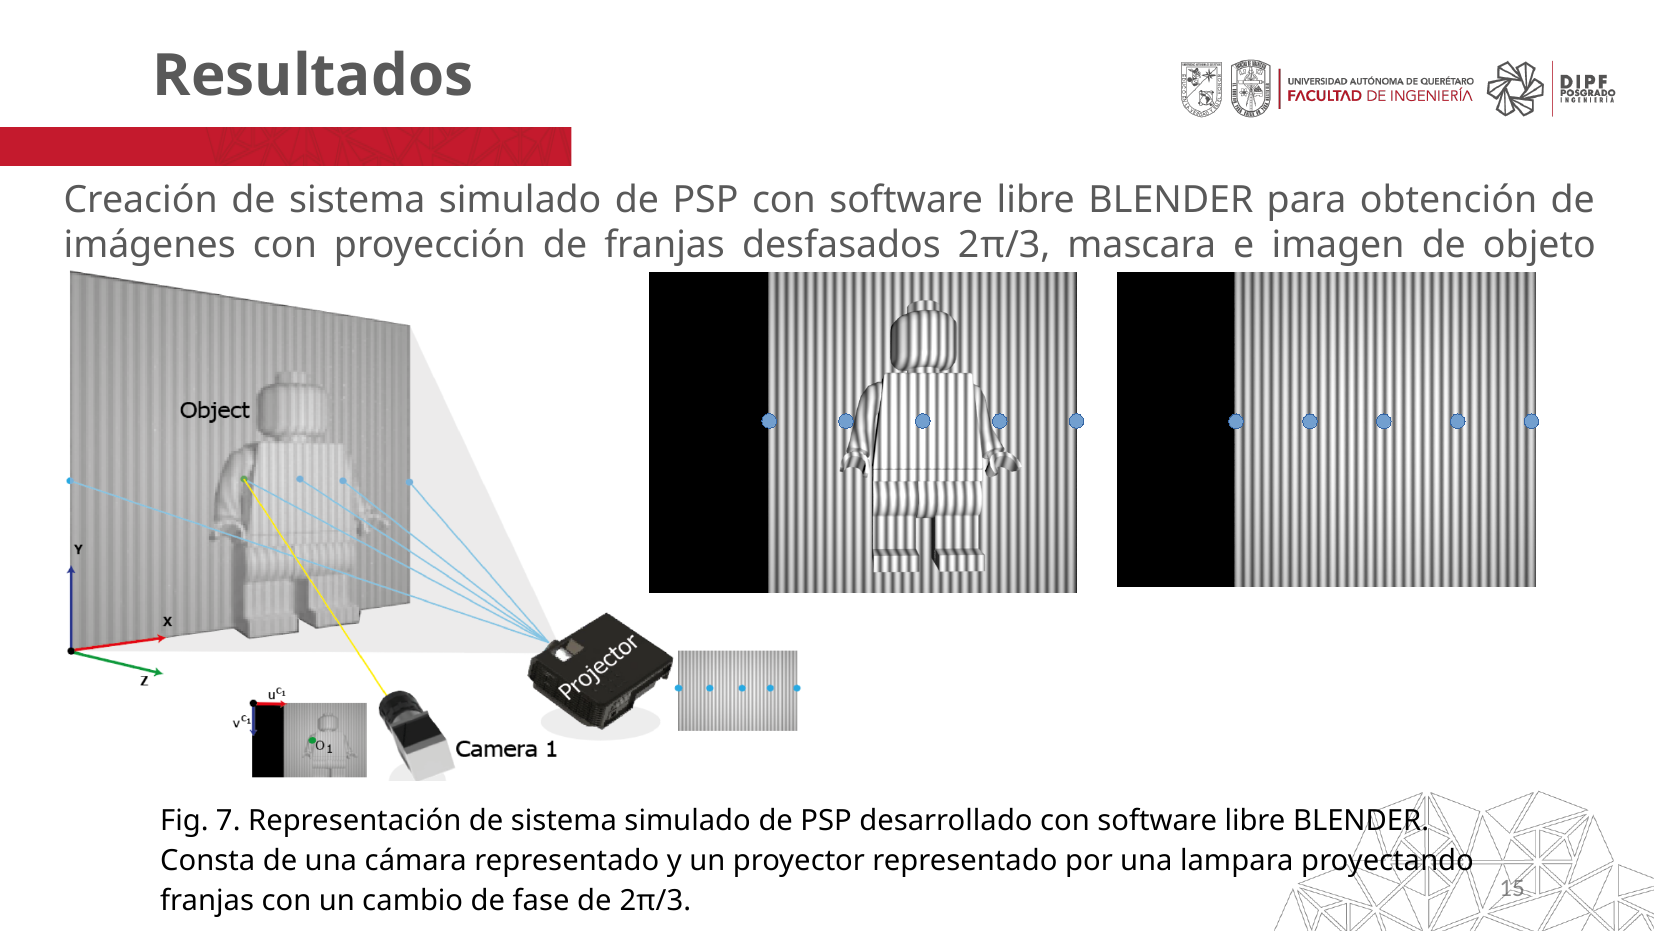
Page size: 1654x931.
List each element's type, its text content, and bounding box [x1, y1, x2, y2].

text_box [1524, 413, 1539, 429]
text_box [992, 413, 1008, 429]
text_box [1069, 413, 1084, 429]
picture [64, 269, 1077, 781]
text_box Resultados [54, 11, 572, 127]
text_box [1228, 413, 1244, 429]
picture [1257, 781, 1654, 931]
text_box [1302, 413, 1318, 429]
text_box [1450, 413, 1466, 429]
text_box [761, 413, 777, 429]
text_box [838, 413, 854, 429]
picture [1117, 272, 1536, 587]
picture [1176, 54, 1620, 133]
text_box Fig. 7. Representación de sistema simulado de PSP desarrollado con software libre BLENDER. Consta de una cámara representado y un proyector representado por una lampara proyectando franjas con un cambio de fase de 2π/3. [145, 792, 1506, 916]
text_box Creación de sistema simulado de PSP con software libre BLENDER para obtención de imágenes con proyección de franjas desfasados 2π/3, mascara e imagen de objeto real. [48, 167, 1612, 318]
text_box [1376, 413, 1392, 429]
text_box [915, 413, 931, 429]
picture [0, 127, 572, 166]
